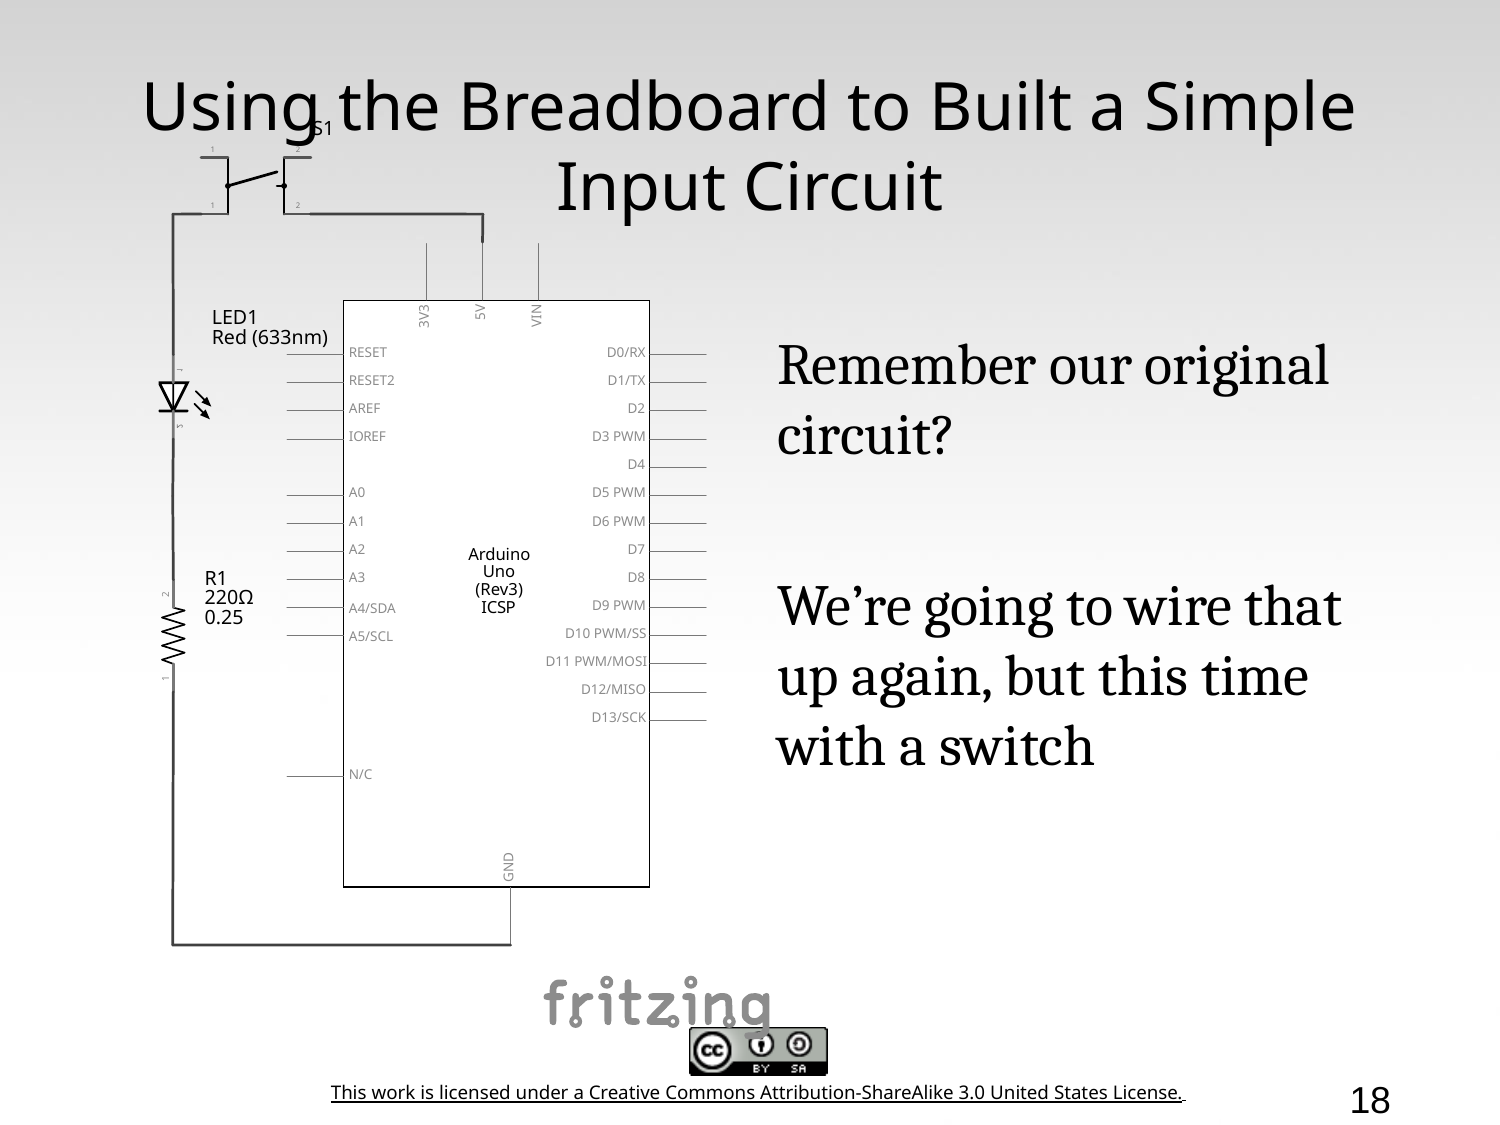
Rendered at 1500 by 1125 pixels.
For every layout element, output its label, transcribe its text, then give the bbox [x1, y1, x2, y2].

picture [0, 0, 1500, 1125]
title Using the Breadboard to Built a Simple Input Circuit [112, 50, 1388, 238]
list Remember our original circuit? We’re going to wire that up again, but this time with a switch [770, 318, 1388, 1031]
